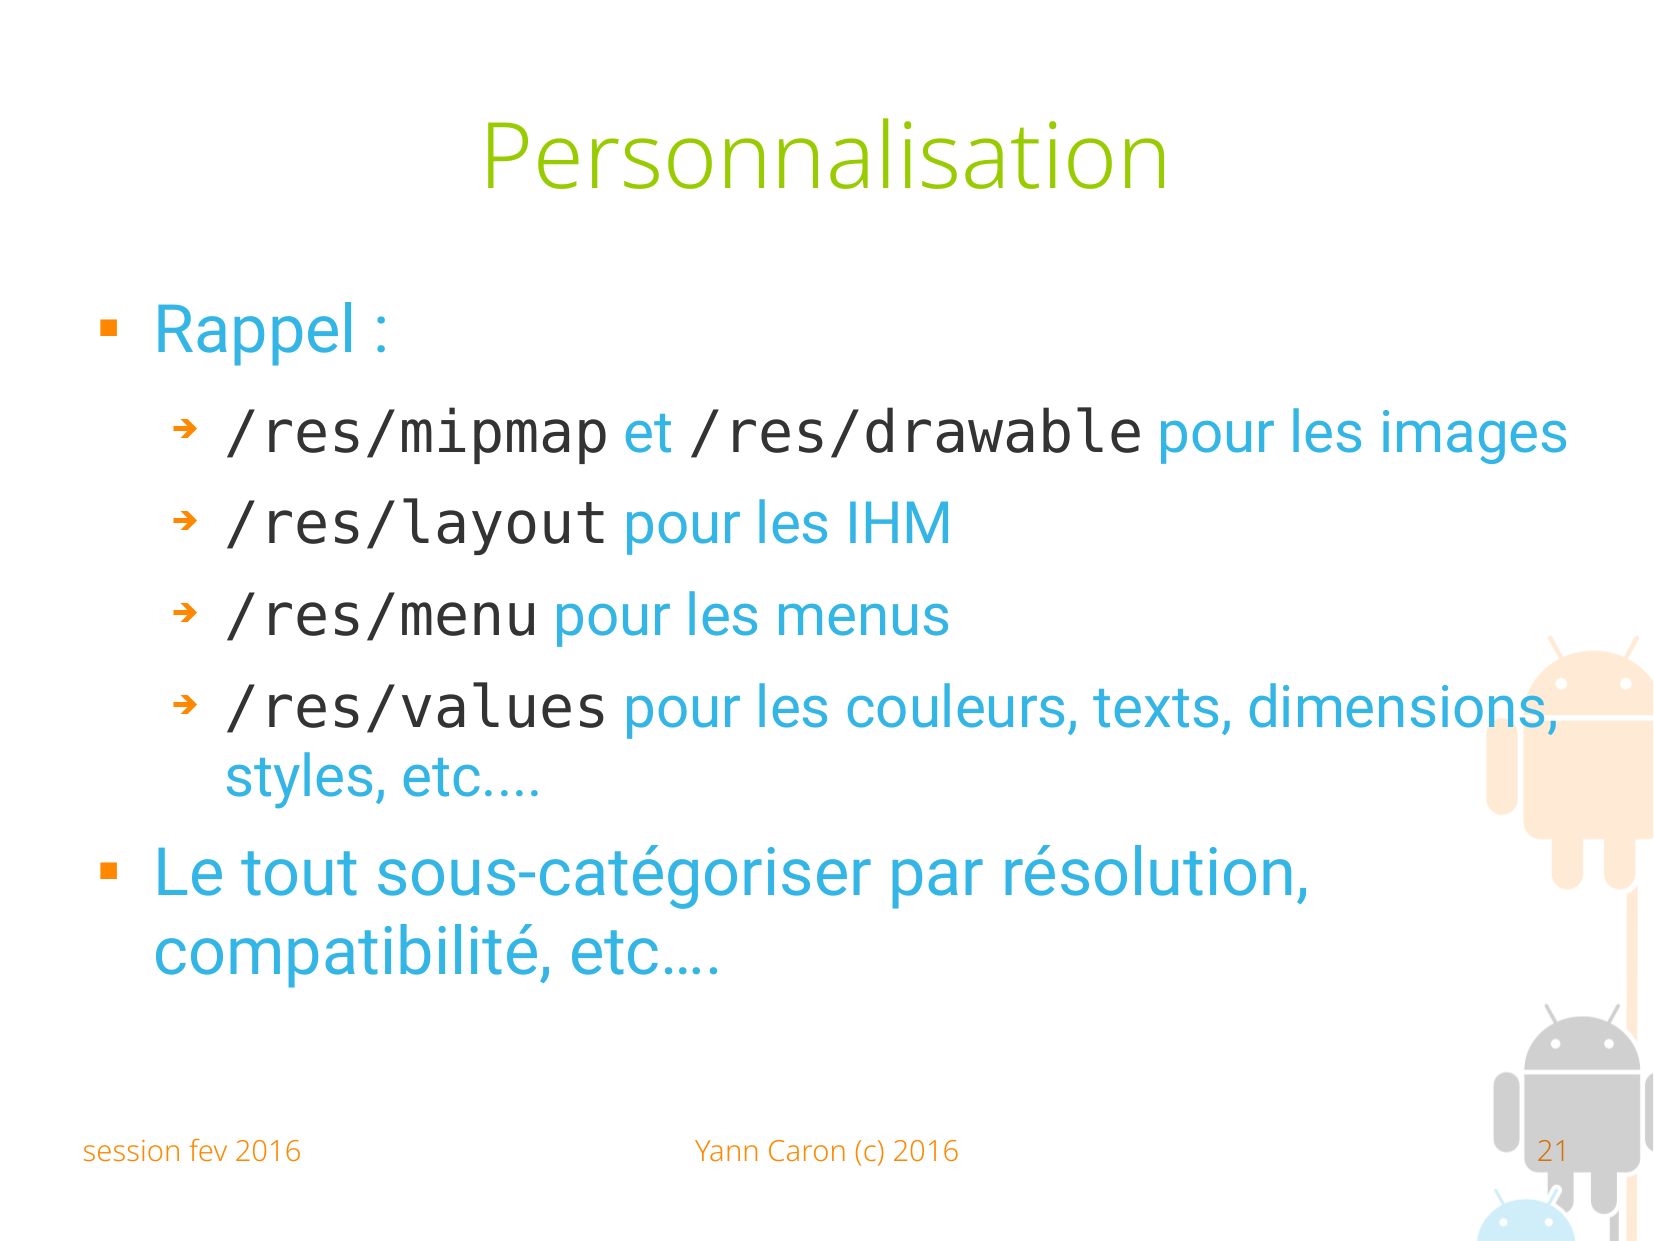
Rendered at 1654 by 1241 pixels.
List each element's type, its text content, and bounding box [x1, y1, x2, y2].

list Rappel : /res/mipmap et /res/drawable pour les images /res/layout pour les IHM /res/menu pour les menus /res/values pour les couleurs, texts, dimensions, styles, etc.... Le tout sous-catégoriser par résolution, compatibilité, etc…. [82, 290, 1571, 1010]
picture [240, 423, 1654, 1241]
title Personnalisation [82, 49, 1571, 257]
